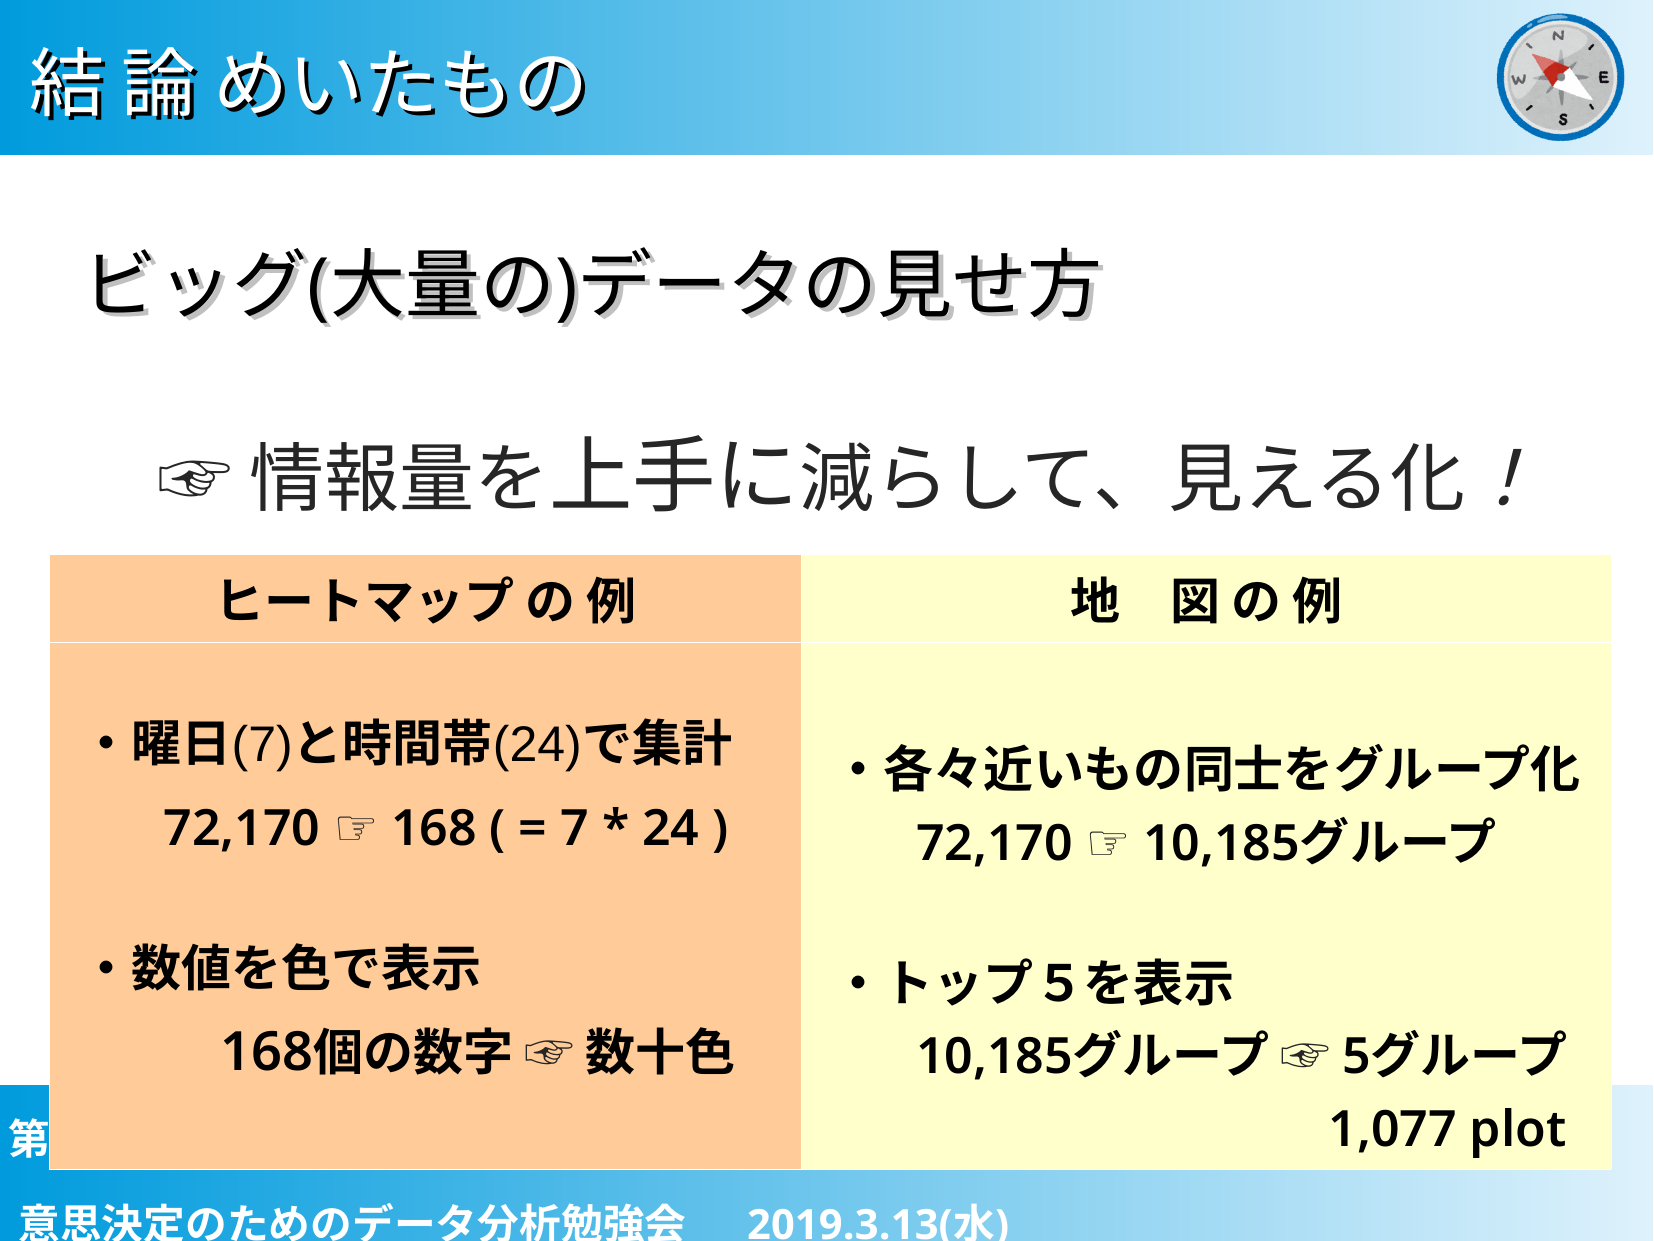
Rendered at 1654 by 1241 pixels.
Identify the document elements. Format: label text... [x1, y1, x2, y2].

list ビッグ(大量の)データの見せ方 ☞ 情報量を上手に減らして、見える化！ [82, 224, 1627, 485]
table_header ヒートマップ の 例 [50, 555, 801, 642]
table_header 地 図 の 例 [802, 555, 1611, 642]
table_cell ・曜日(7)と時間帯(24)で集計 72,170 ☞ 168 ( = 7 * 24 ) ・数値を色で表示 168個の数字 ☞ 数十色 [50, 643, 801, 1169]
table_cell ・各々近いもの同士をグループ化 72,170 ☞ 10,185グループ ・トップ５を表示 10,185グループ ☞ 5グループ 1,077 plot [802, 643, 1611, 1169]
text_box 第７回 意思決定のためのデータ分析勉強会 2019.3.13(水) [0, 1098, 1134, 1241]
title 結 論 めいたもの [29, 25, 1491, 130]
picture [1491, 9, 1630, 148]
